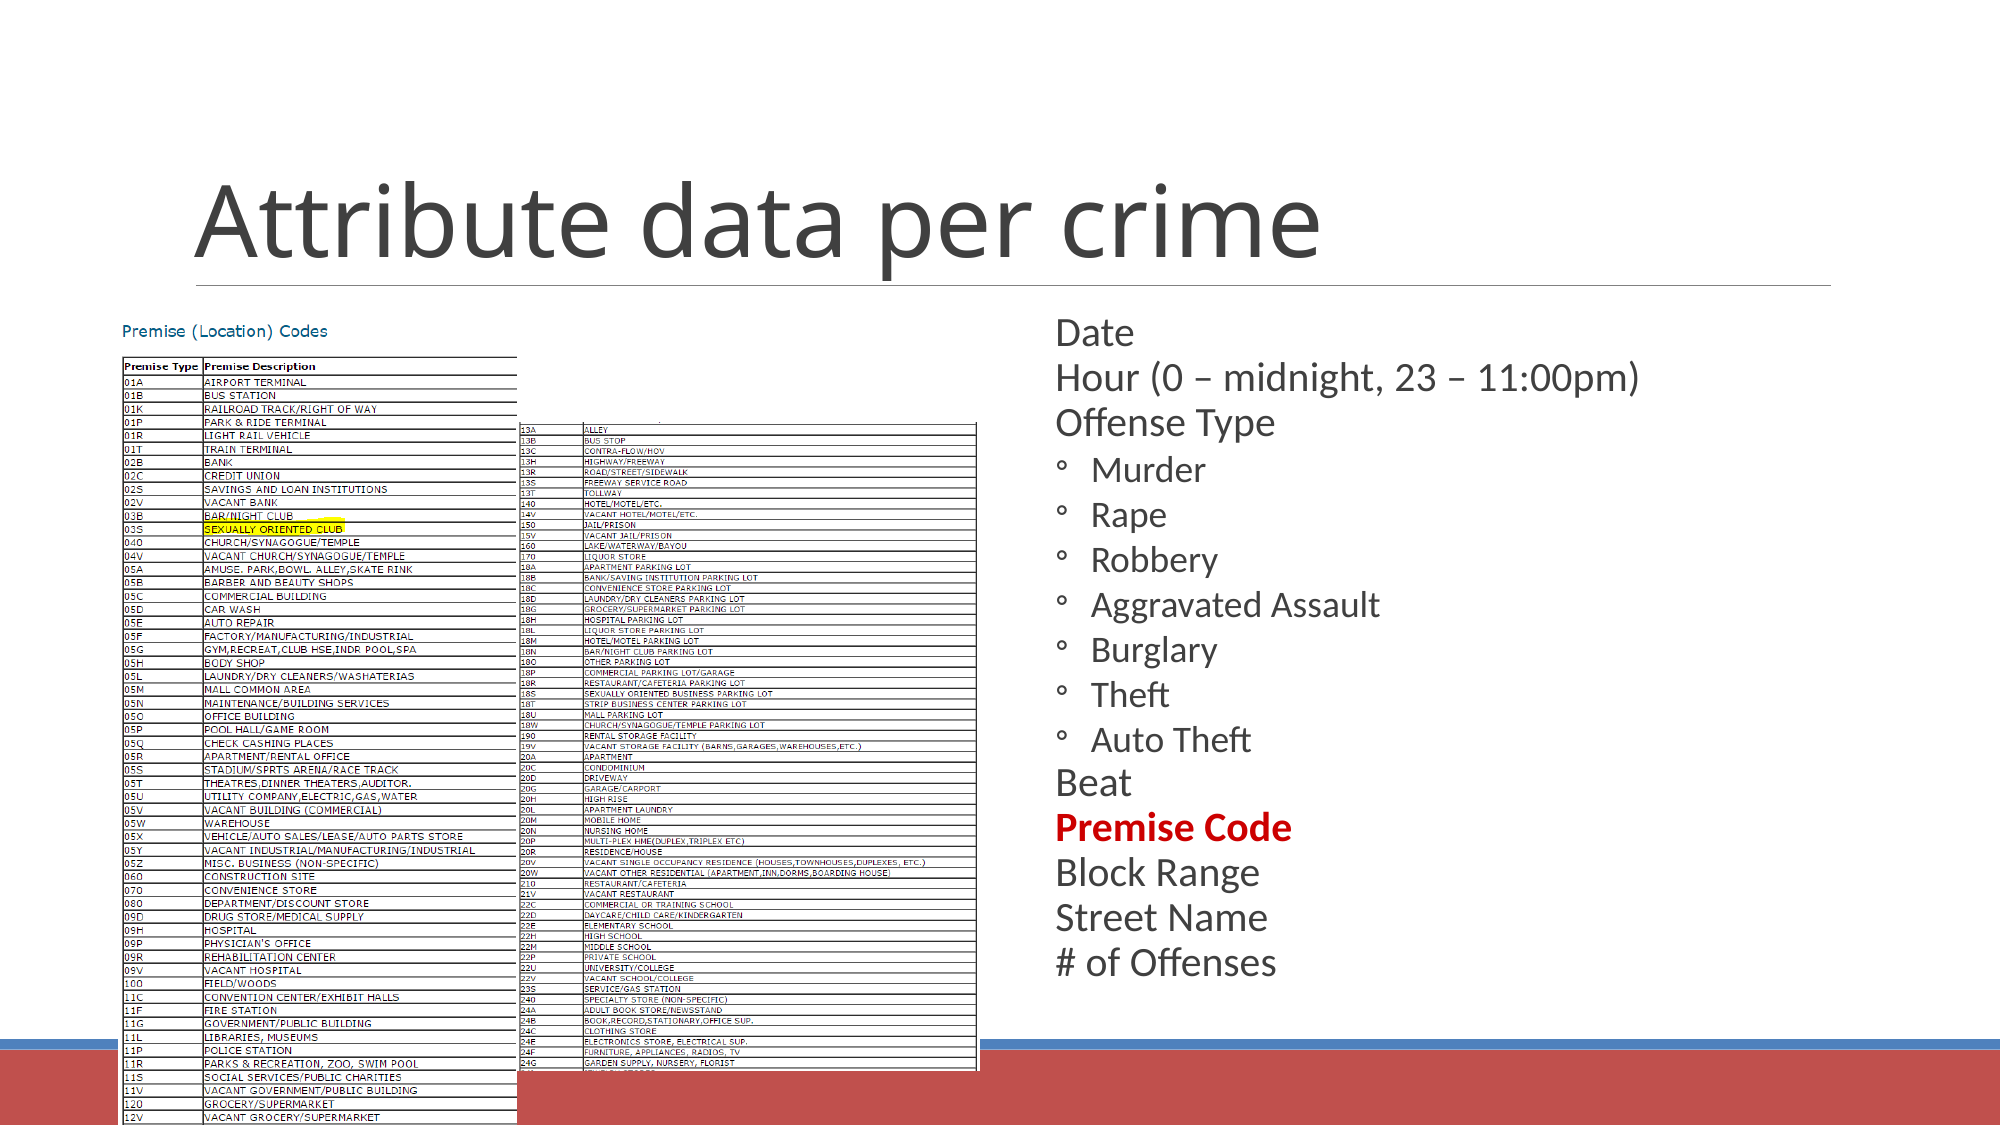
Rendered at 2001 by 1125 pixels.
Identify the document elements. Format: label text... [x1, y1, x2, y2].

text_box Attribute data per crime [180, 47, 1830, 285]
text_box Date Hour (0 – midnight, 23 – 11:00pm) Offense Type Murder Rape Robbery Aggravated Assault Burglary Theft Auto Theft Beat Premise Code Block Range Street Name # of Offenses [1020, 302, 1830, 1027]
picture [118, 316, 980, 1125]
